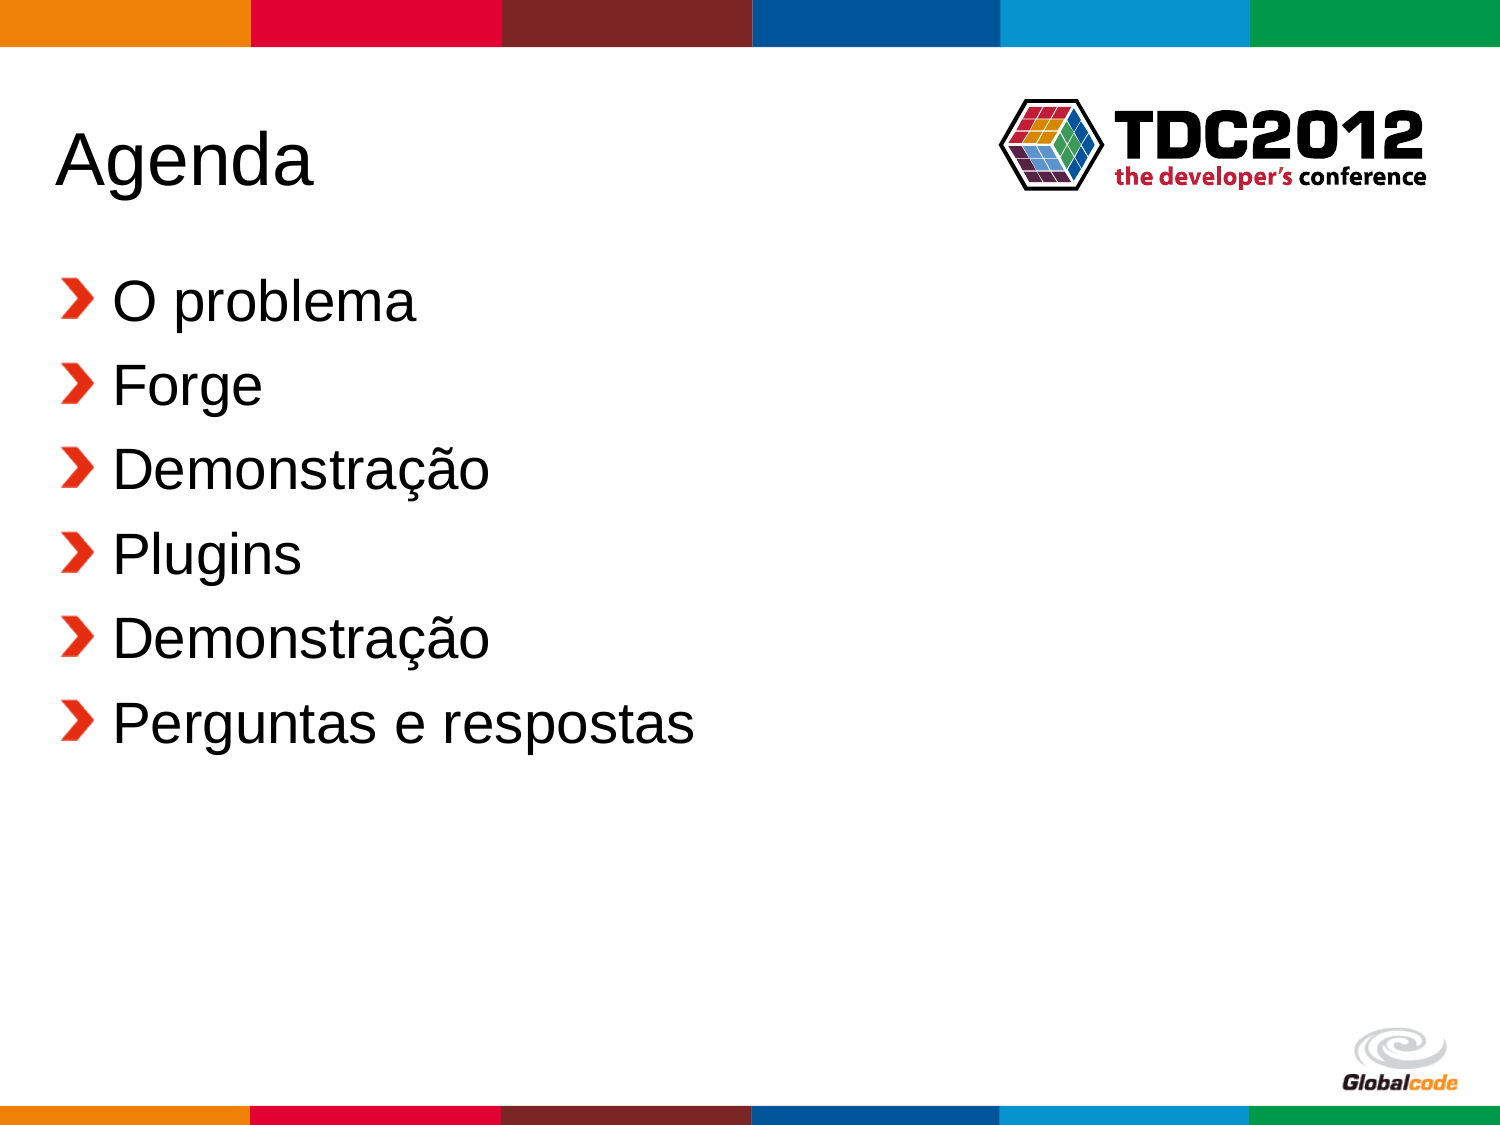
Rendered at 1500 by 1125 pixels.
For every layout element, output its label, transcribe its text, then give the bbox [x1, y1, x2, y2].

title Agenda [41, 57, 975, 254]
picture [1340, 999, 1459, 1105]
list O problema Forge Demonstração Plugins Demonstração Perguntas e respostas [41, 255, 1459, 764]
